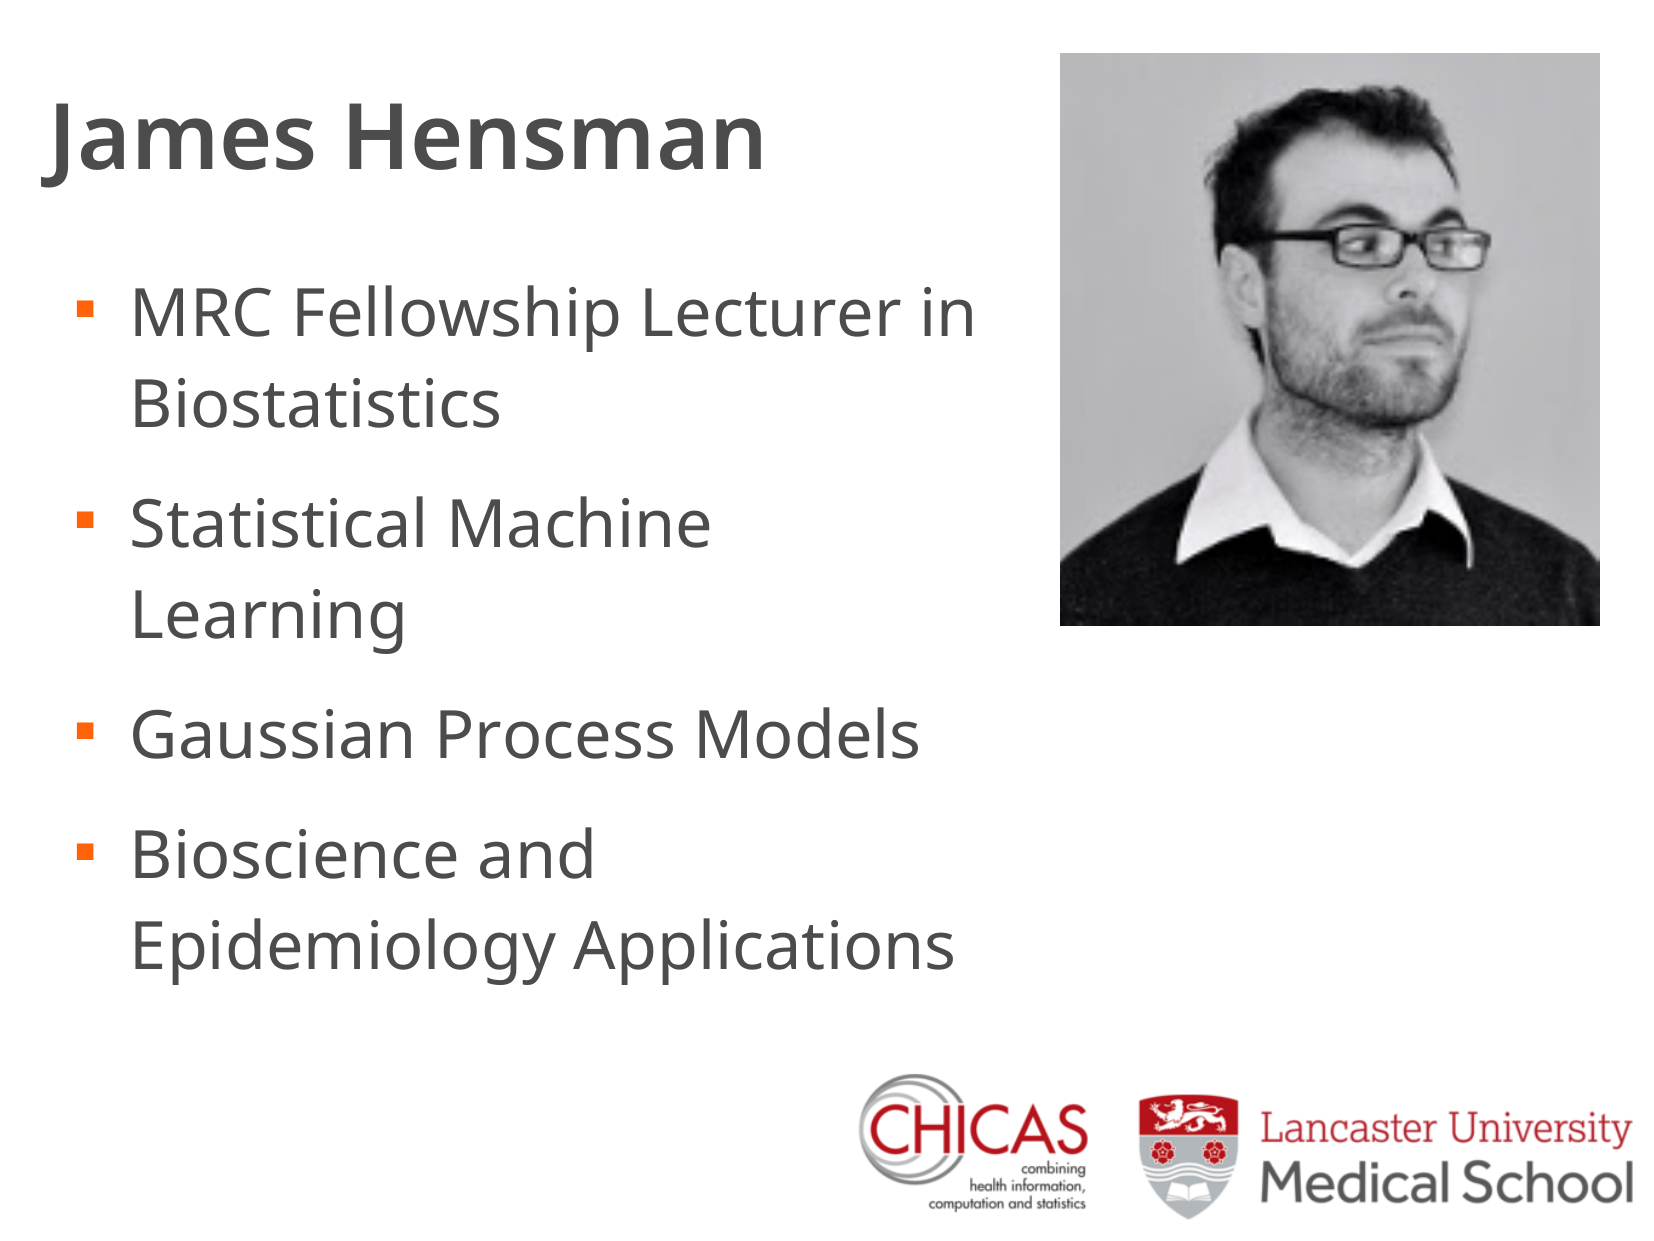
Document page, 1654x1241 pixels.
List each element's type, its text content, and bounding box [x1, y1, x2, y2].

picture [105, 4, 1654, 1241]
title James Hensman [48, 62, 1060, 206]
list MRC Fellowship Lecturer in Biostatistics Statistical Machine Learning Gaussian Process Models Bioscience and Epidemiology Applications [59, 265, 1005, 1092]
